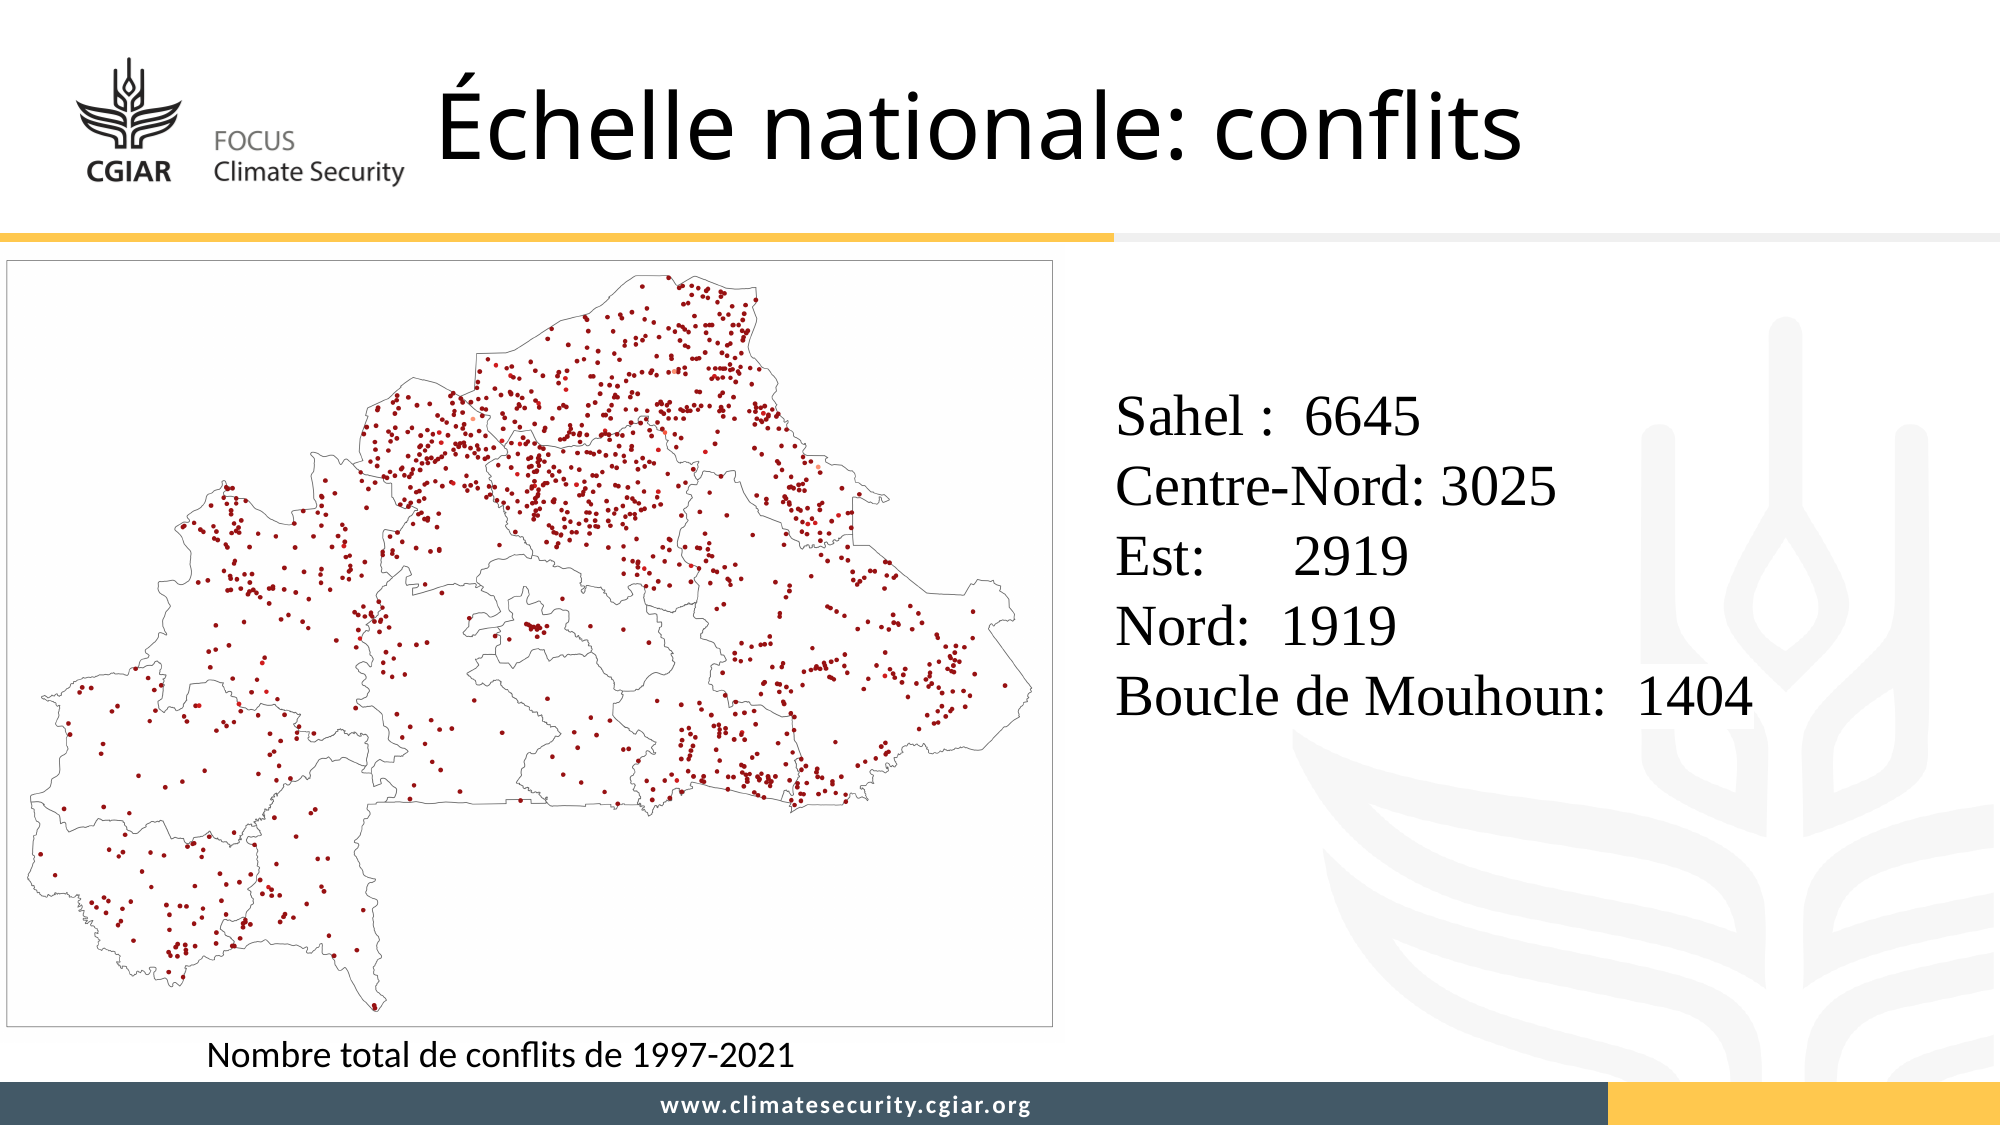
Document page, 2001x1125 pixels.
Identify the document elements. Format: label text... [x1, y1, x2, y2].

text_box Nombre total de conflits de 1997-2021 [191, 1022, 821, 1083]
picture [0, 244, 1065, 1043]
text_box Sahel : 6645 Centre-Nord: 3025 Est: 2919 Nord: 1919 Boucle de Mouhoun: 1404 [1100, 370, 1782, 785]
title Échelle nationale: conflits [419, 42, 1863, 218]
